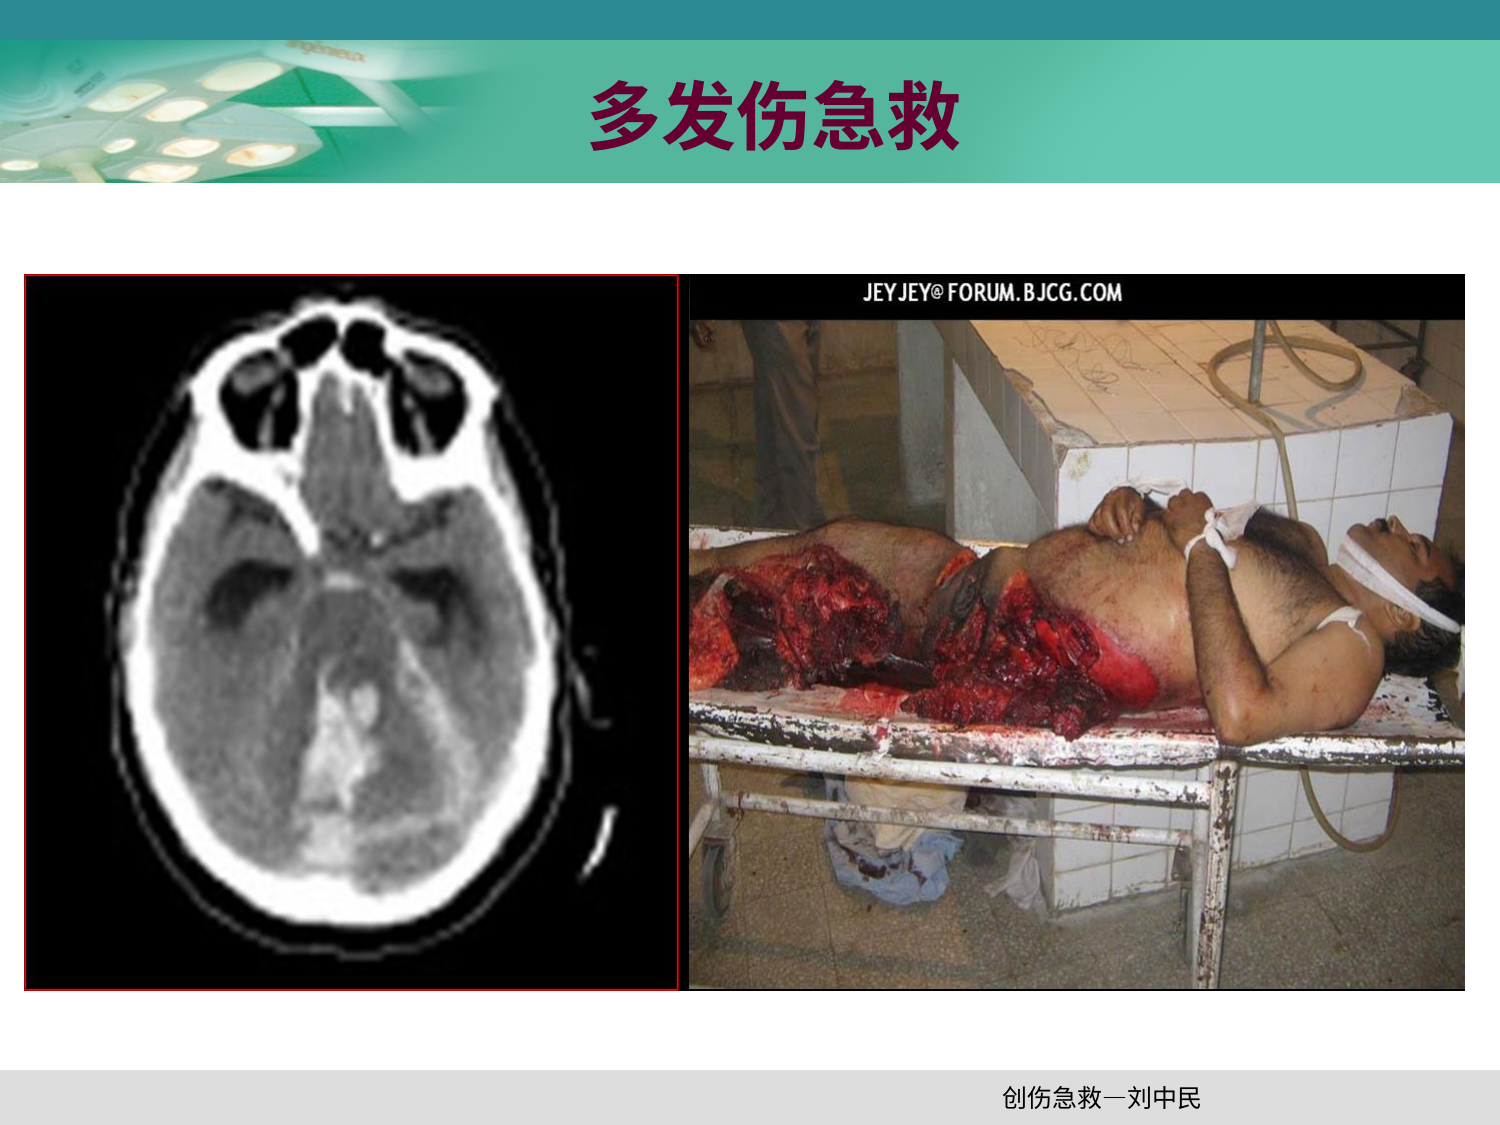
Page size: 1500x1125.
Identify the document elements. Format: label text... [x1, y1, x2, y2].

picture [24, 275, 1465, 991]
text_box 创伤急救—刘中民 [987, 1074, 1463, 1125]
title 多发伤急救 [87, 62, 1461, 155]
